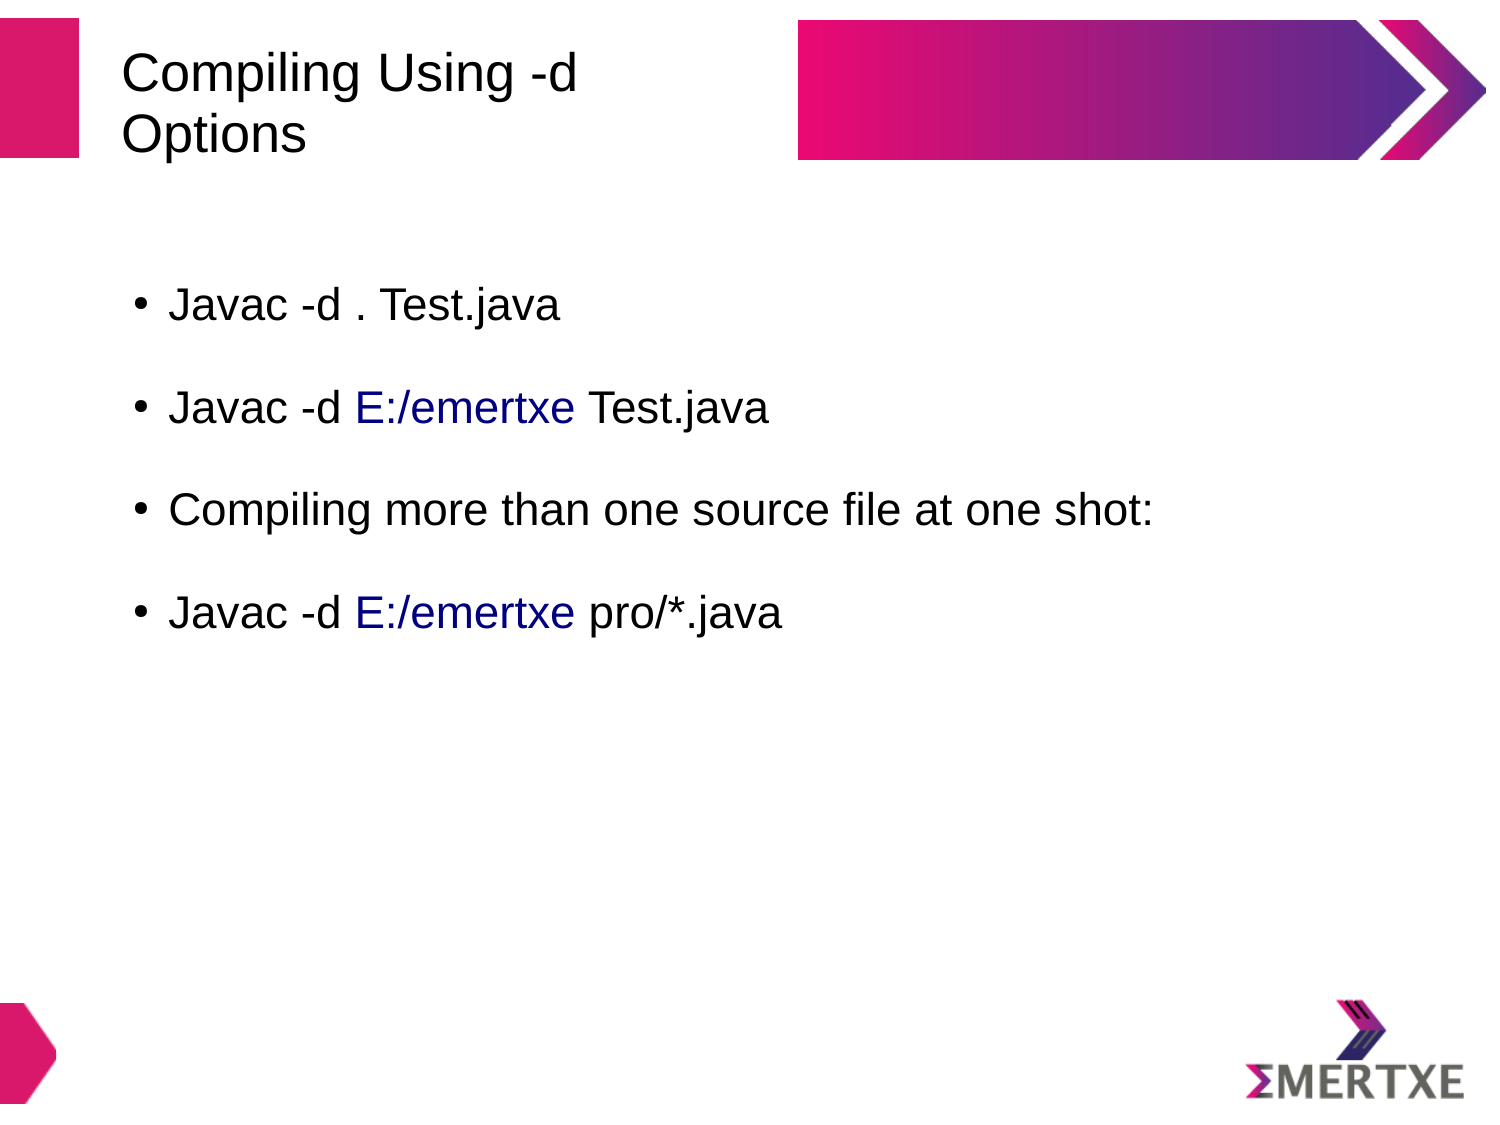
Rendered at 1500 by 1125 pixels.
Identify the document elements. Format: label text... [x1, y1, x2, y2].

text_box Javac -d . Test.java Javac -d E:/emertxe Test.java Compiling more than one source file at one shot: Javac -d E:/emertxe pro/*.java [118, 271, 1193, 688]
picture [798, 20, 1486, 160]
picture [1245, 996, 1465, 1099]
text_box Compiling Using -d Options [106, 35, 756, 172]
